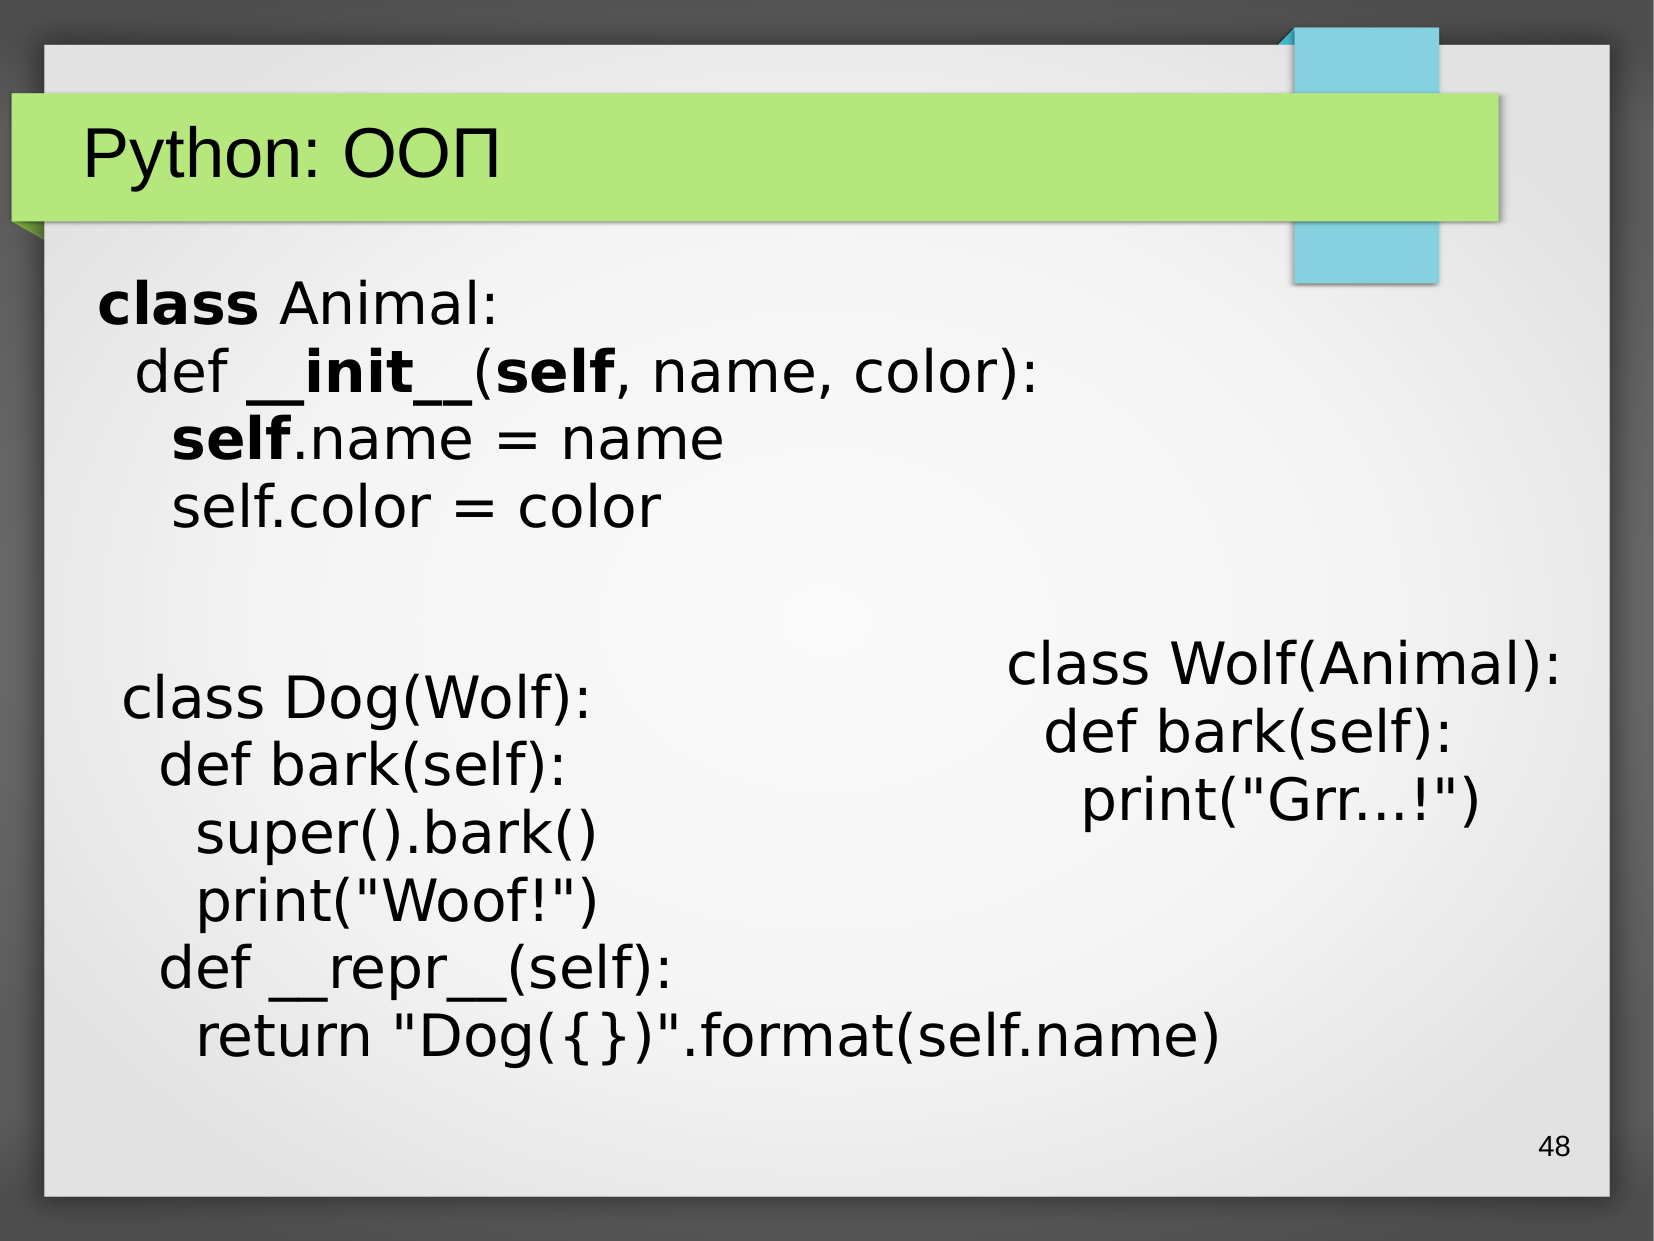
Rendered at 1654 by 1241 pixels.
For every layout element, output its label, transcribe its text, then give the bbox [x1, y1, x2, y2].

picture [0, 0, 1654, 1241]
text_box class Wolf(Animal): def bark(self): print("Grr...!") [992, 623, 1583, 993]
title Python: ООП [82, 49, 1571, 257]
text_box class Animal: def __init__(self, name, color): self.name = name self.color = color [82, 262, 1099, 632]
text_box class Dog(Wolf): def bark(self): super().bark() print("Woof!") def __repr__(self): return "Dog({})".format(self.name) [106, 656, 1252, 1167]
